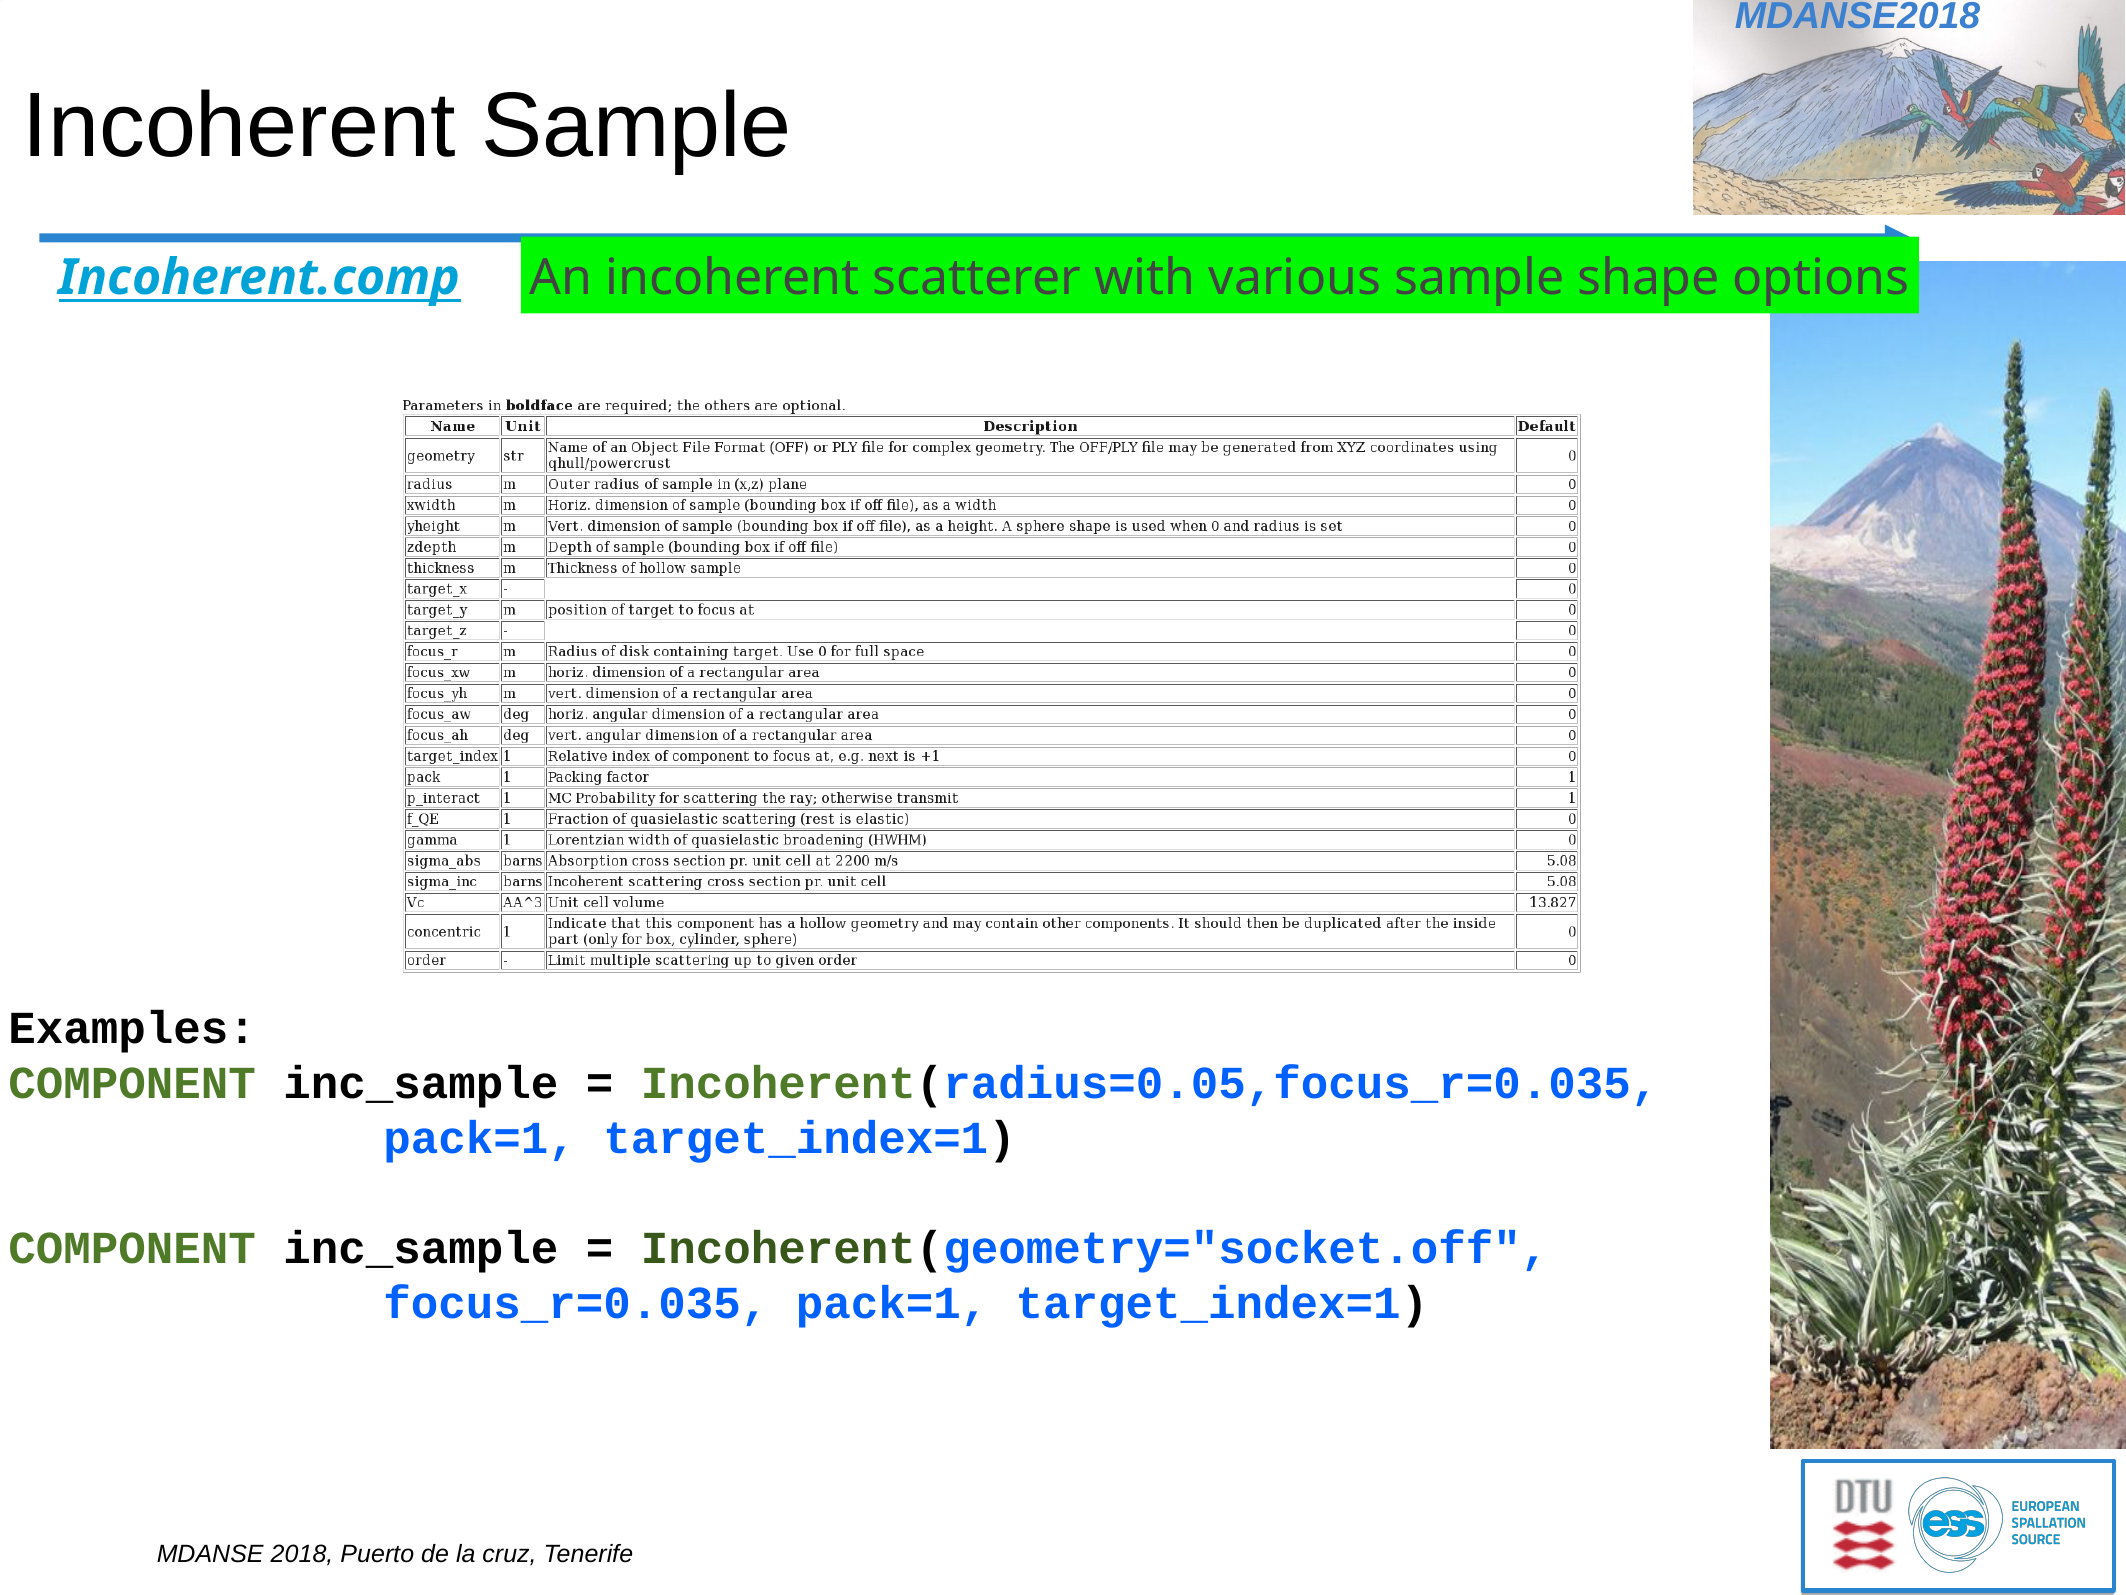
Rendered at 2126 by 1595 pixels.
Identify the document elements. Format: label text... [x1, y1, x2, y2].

picture [1908, 1477, 2085, 1573]
picture [1832, 1477, 1897, 1573]
title Incoherent Sample [22, 40, 1938, 209]
text_box An incoherent scatterer with various sample shape options [520, 236, 1919, 314]
picture [398, 394, 1586, 983]
text_box Incoherent.comp [0, 236, 520, 314]
text_box Examples: COMPONENT inc_sample = Incoherent(radius=0.05,focus_r=0.035, pack=1, target_index=1) COMPONENT inc_sample = Incoherent(geometry="socket.off", focus_r=0.035, pack=1, target_index=1) [0, 989, 1954, 1336]
picture [1693, 0, 2125, 215]
picture [1770, 261, 2126, 1449]
